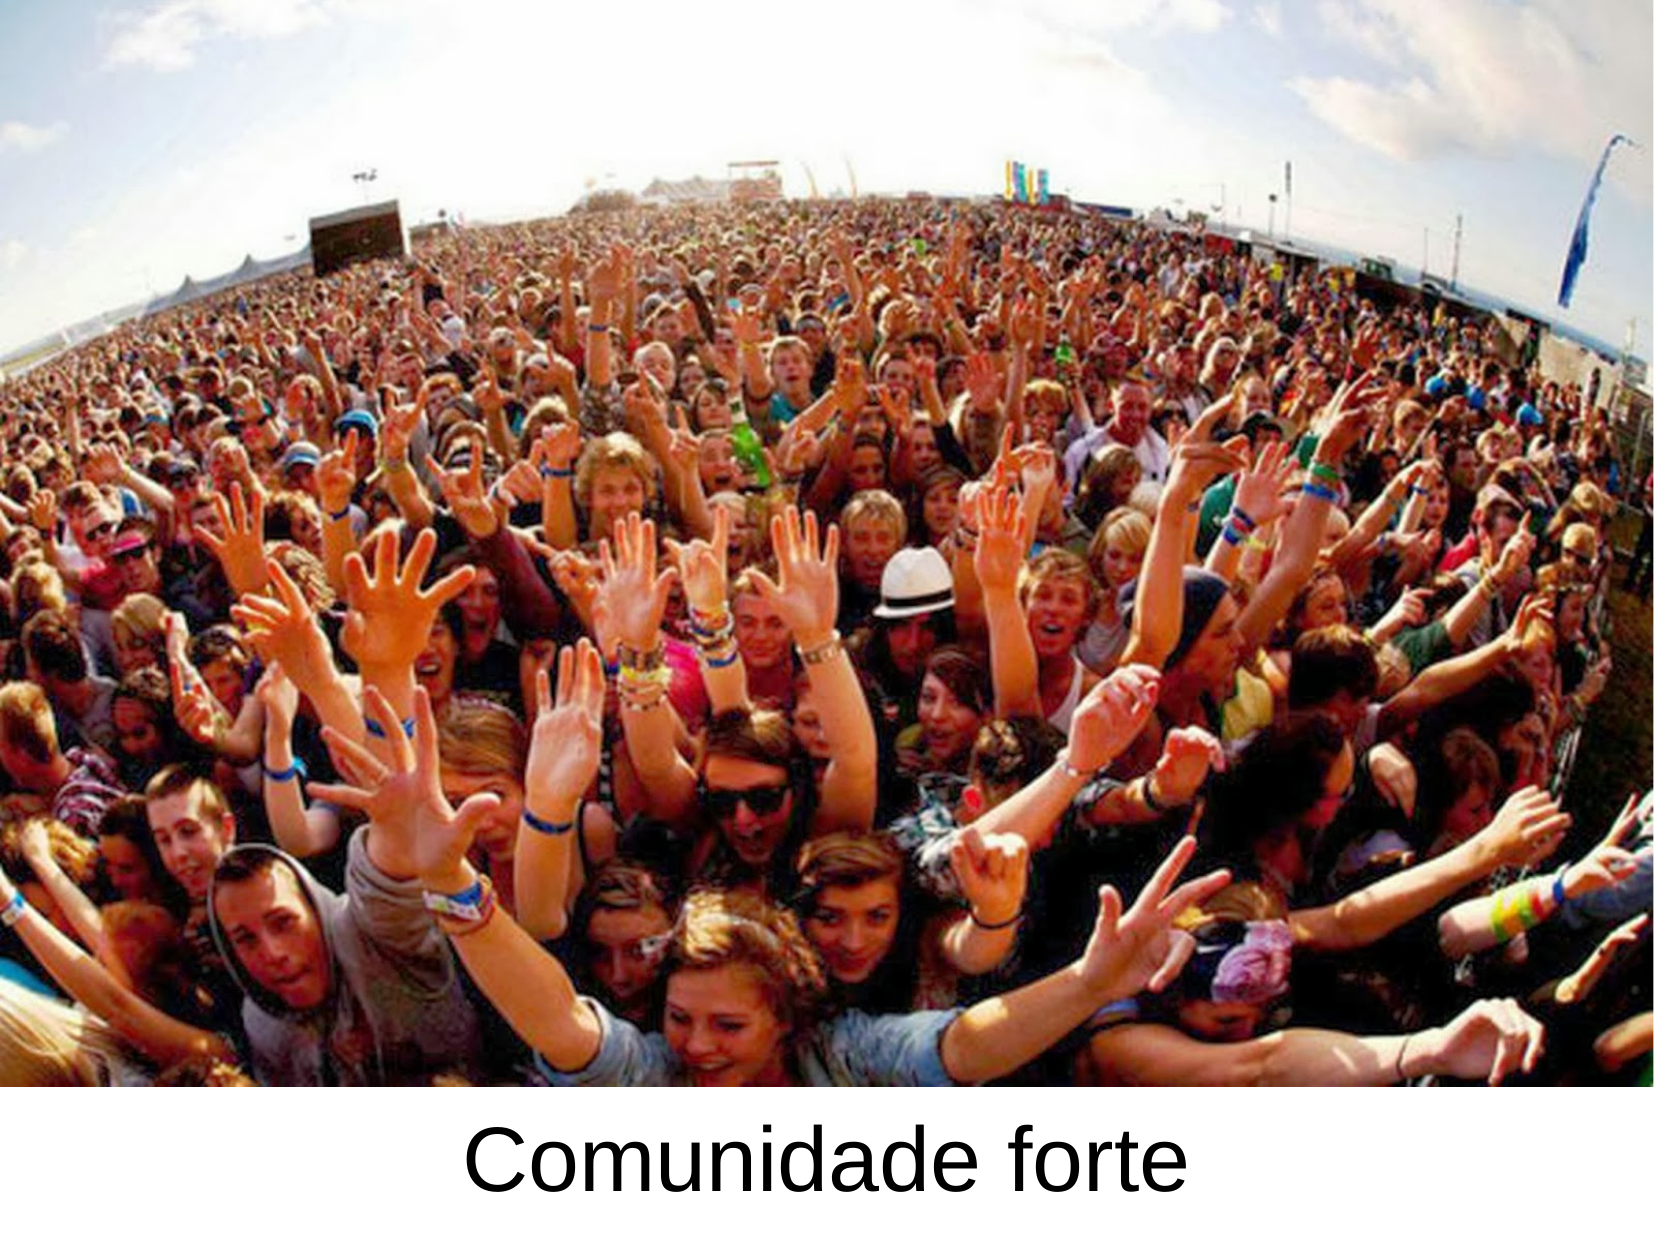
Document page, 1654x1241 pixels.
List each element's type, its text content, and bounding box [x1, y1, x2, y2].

picture [0, 0, 1654, 1087]
title Comunidade forte [82, 1056, 1571, 1241]
